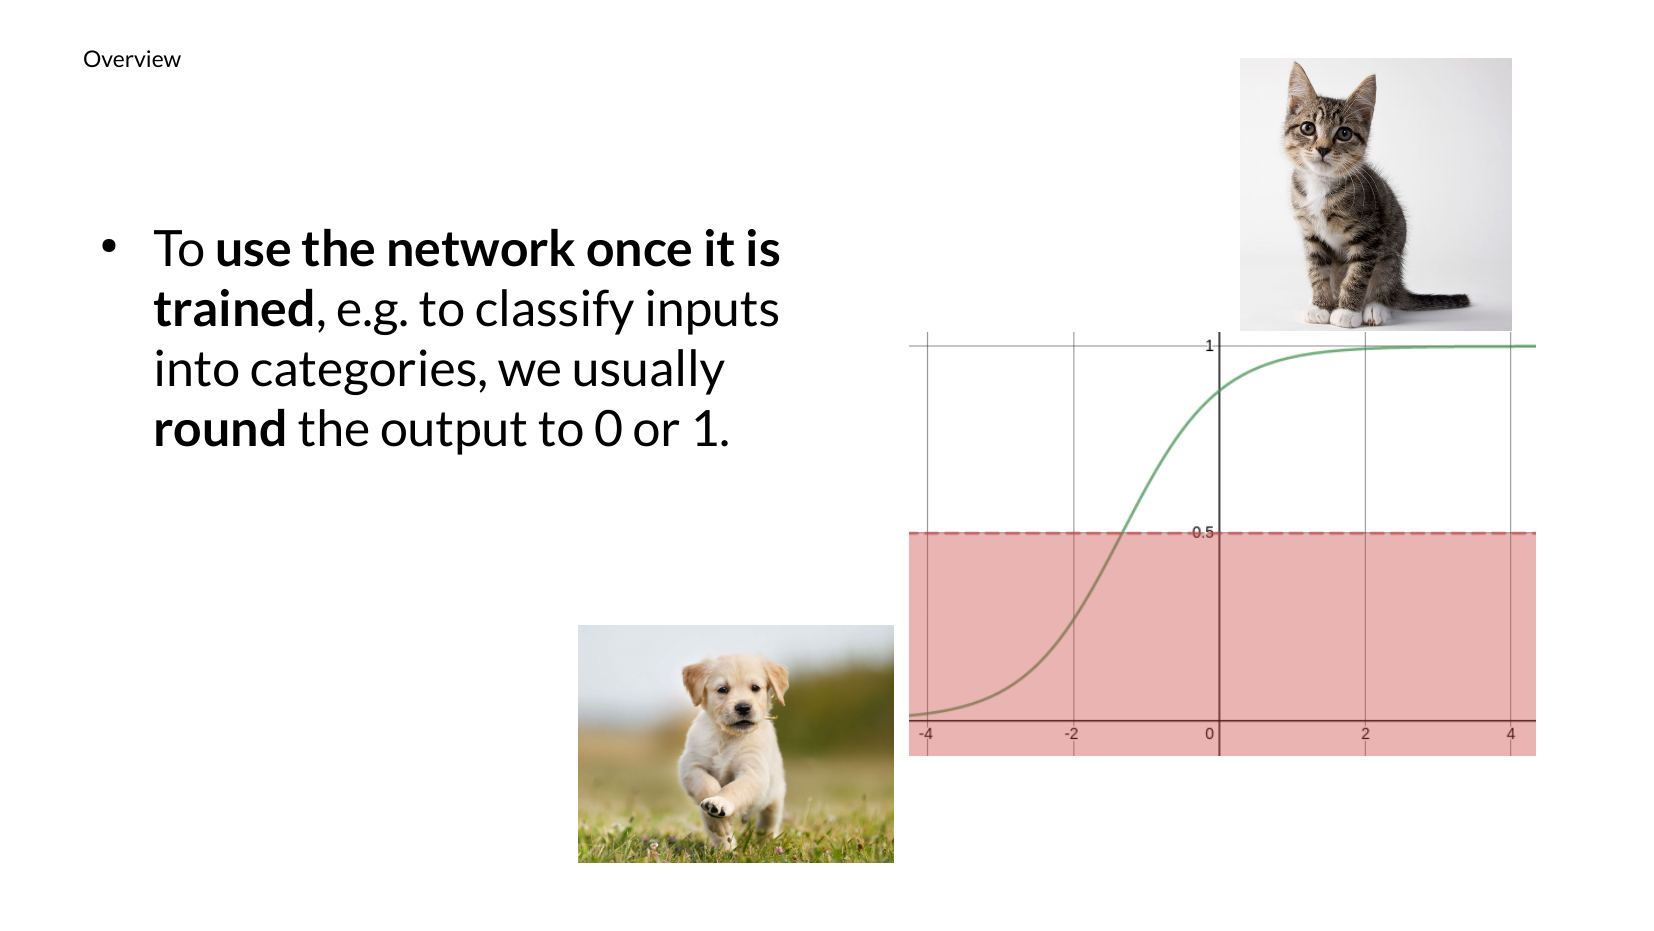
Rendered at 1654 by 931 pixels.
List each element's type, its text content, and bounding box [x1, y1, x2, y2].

picture [909, 332, 1536, 756]
list To use the network once it is trained, e.g. to classify inputs into categories, we usually round the output to 0 or 1. [82, 217, 809, 839]
picture [578, 625, 894, 863]
picture [1240, 58, 1512, 331]
title Overview [83, 0, 1571, 119]
